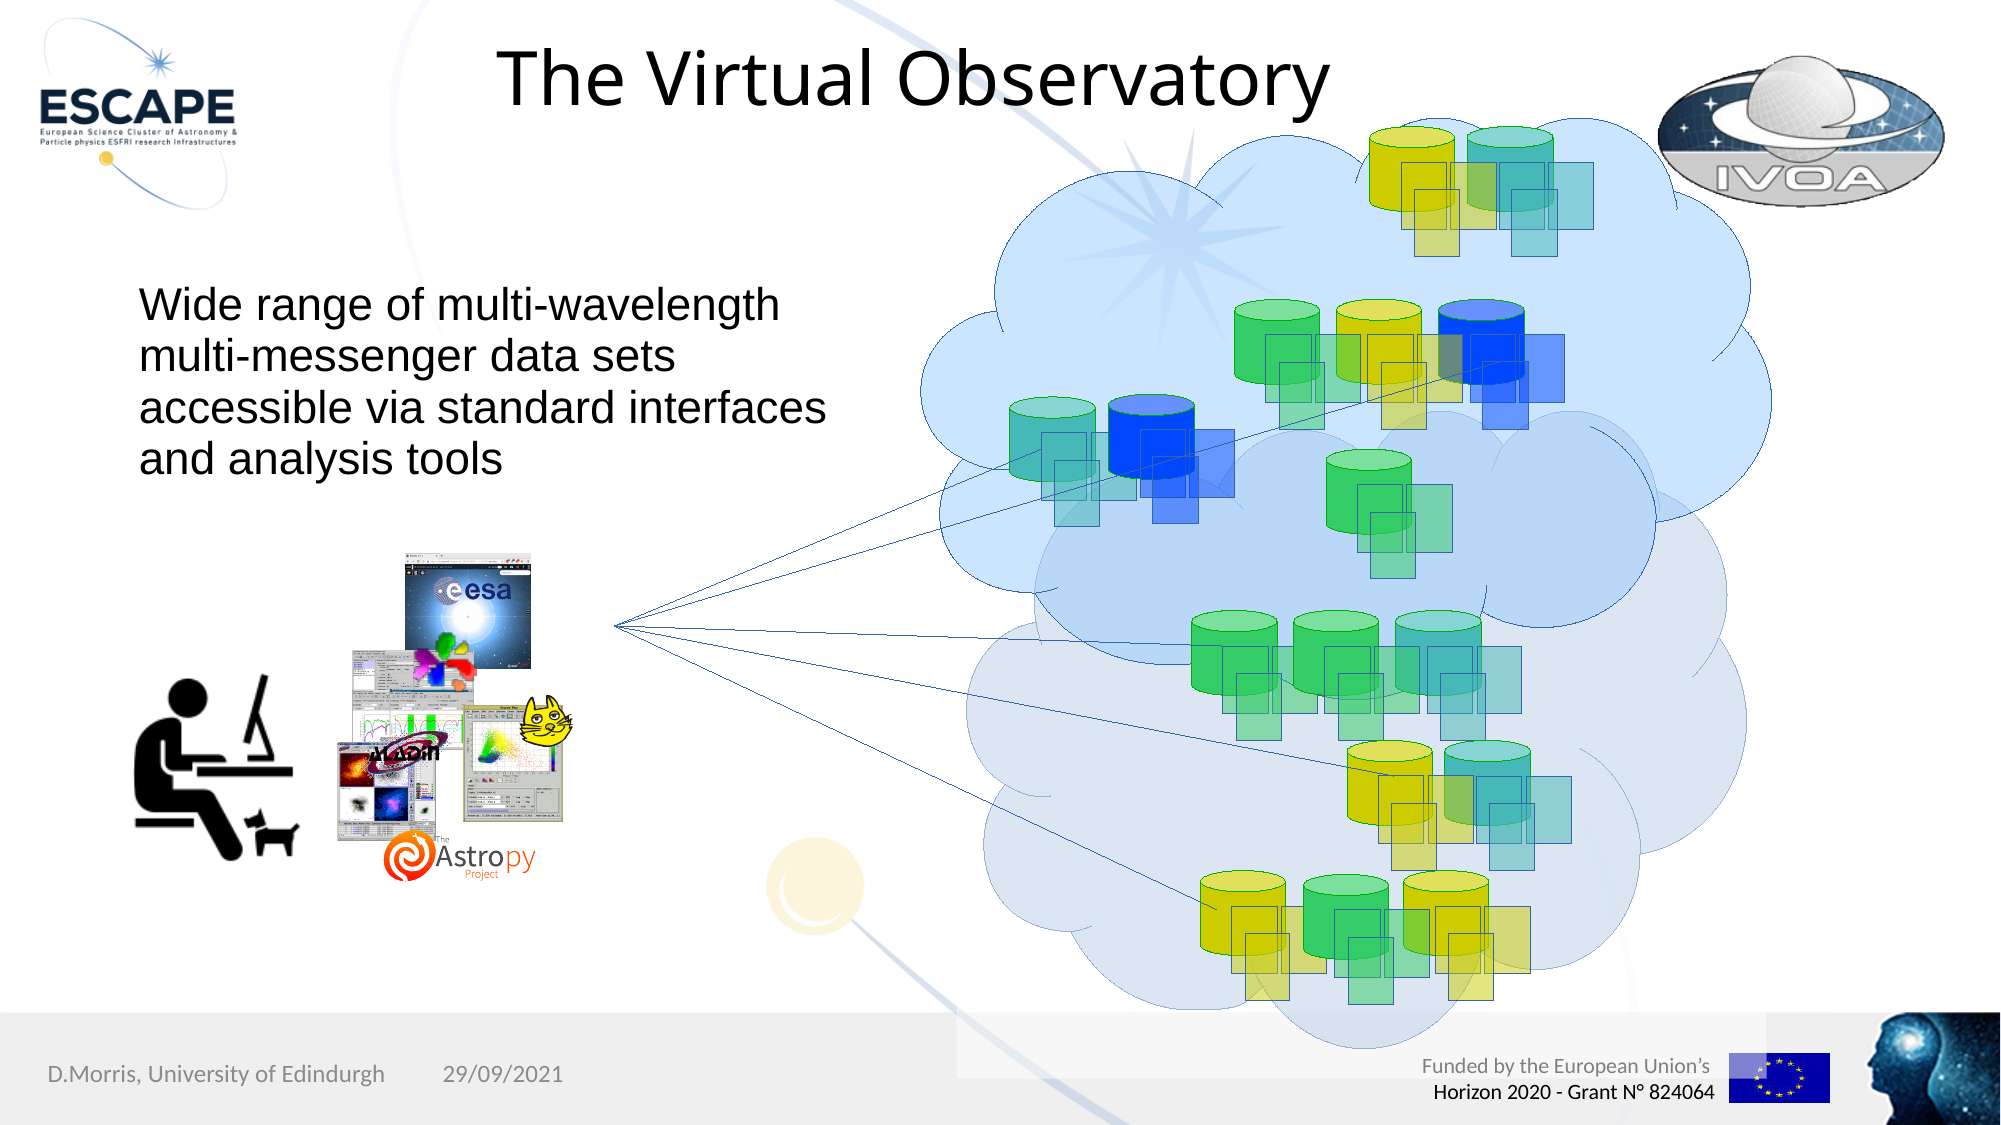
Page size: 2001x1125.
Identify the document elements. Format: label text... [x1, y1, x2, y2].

text_box Wide range of multi-wavelength multi-messenger data sets accessible via standard interfaces and analysis tools [124, 271, 843, 492]
title The Virtual Observatory [481, 11, 1519, 150]
text_box [920, 118, 1772, 1079]
footer D.Morris, University of Edindurgh [32, 1042, 414, 1103]
slide_number 29/09/2021 [427, 1042, 684, 1103]
picture [0, 0, 2001, 1125]
